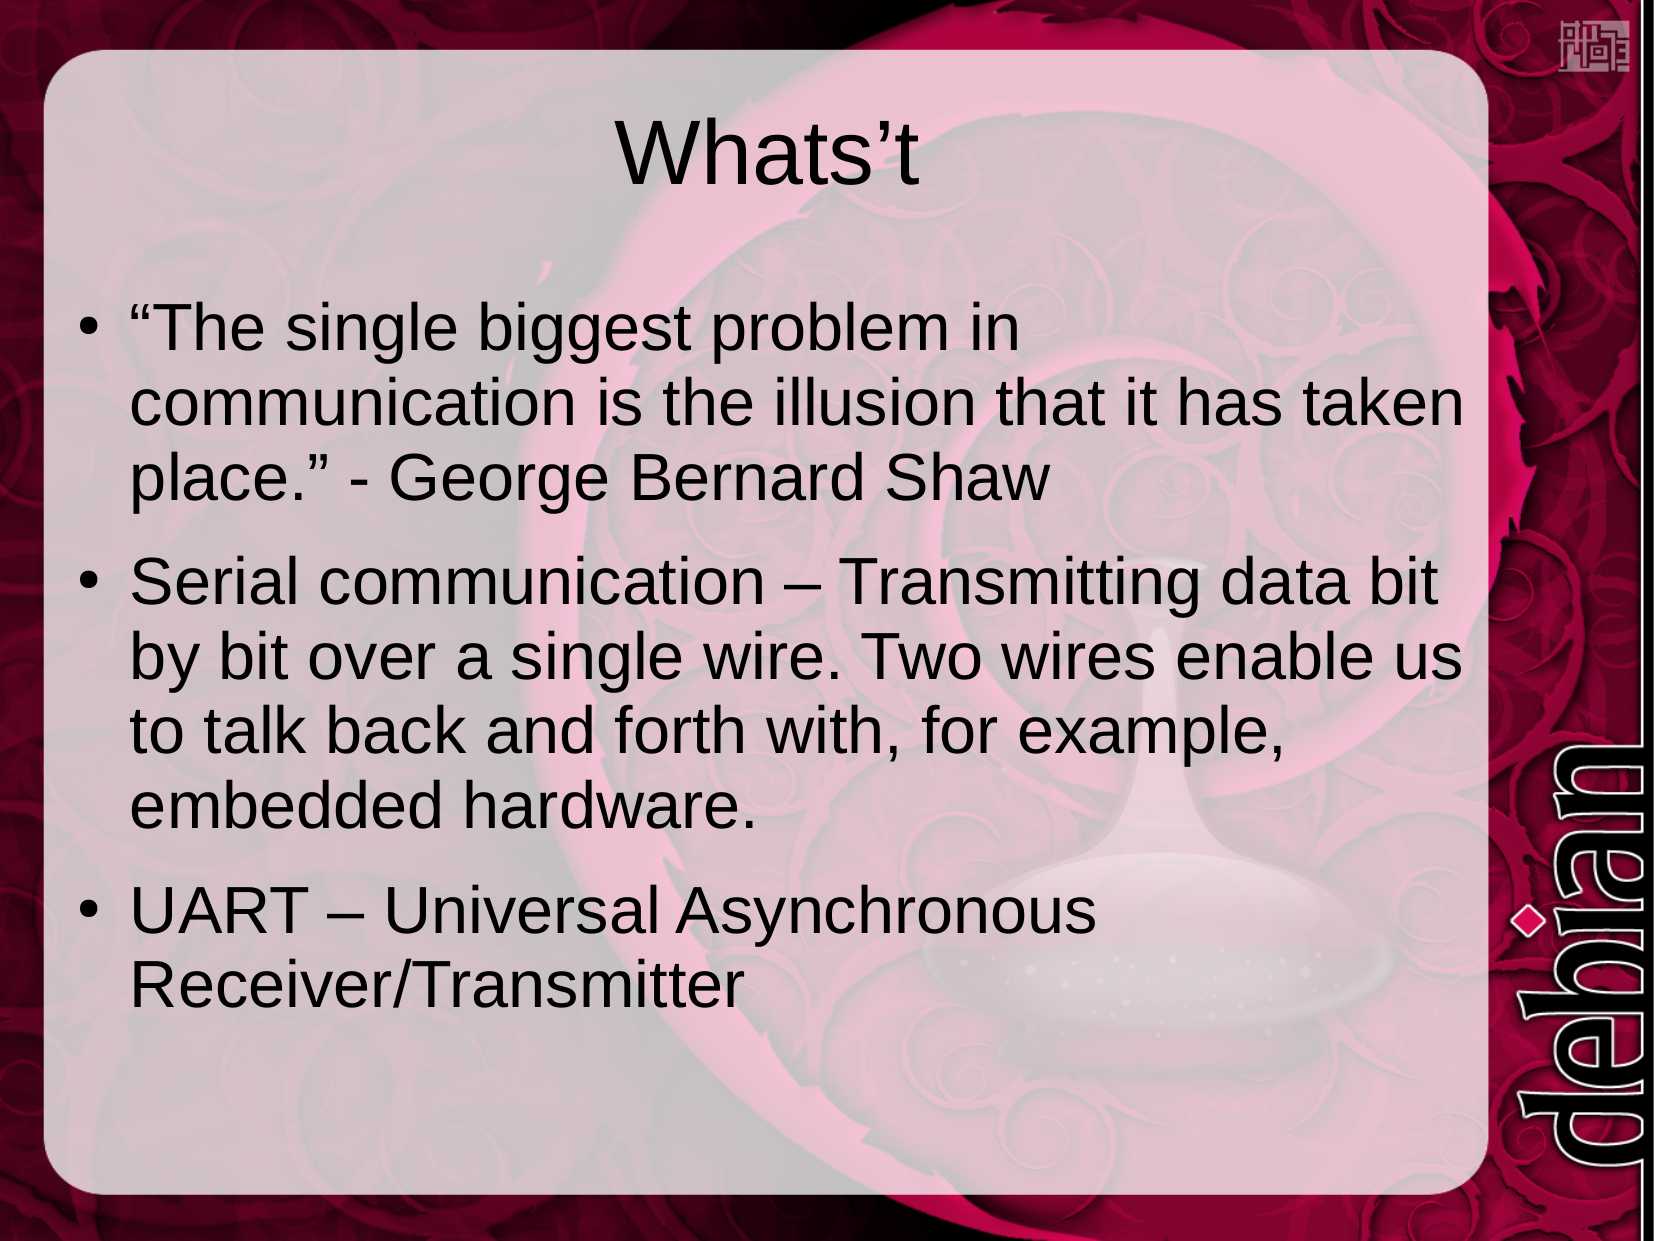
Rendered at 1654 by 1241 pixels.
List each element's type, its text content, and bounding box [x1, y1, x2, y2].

picture [0, 0, 1654, 1241]
title Whats’t [59, 49, 1477, 257]
list “The single biggest problem in communication is the illusion that it has taken place.” - George Bernard Shaw Serial communication – Transmitting data bit by bit over a single wire. Two wires enable us to talk back and forth with, for example, embedded hardware. UART – Universal Asynchronous Receiver/Transmitter [59, 290, 1477, 1109]
